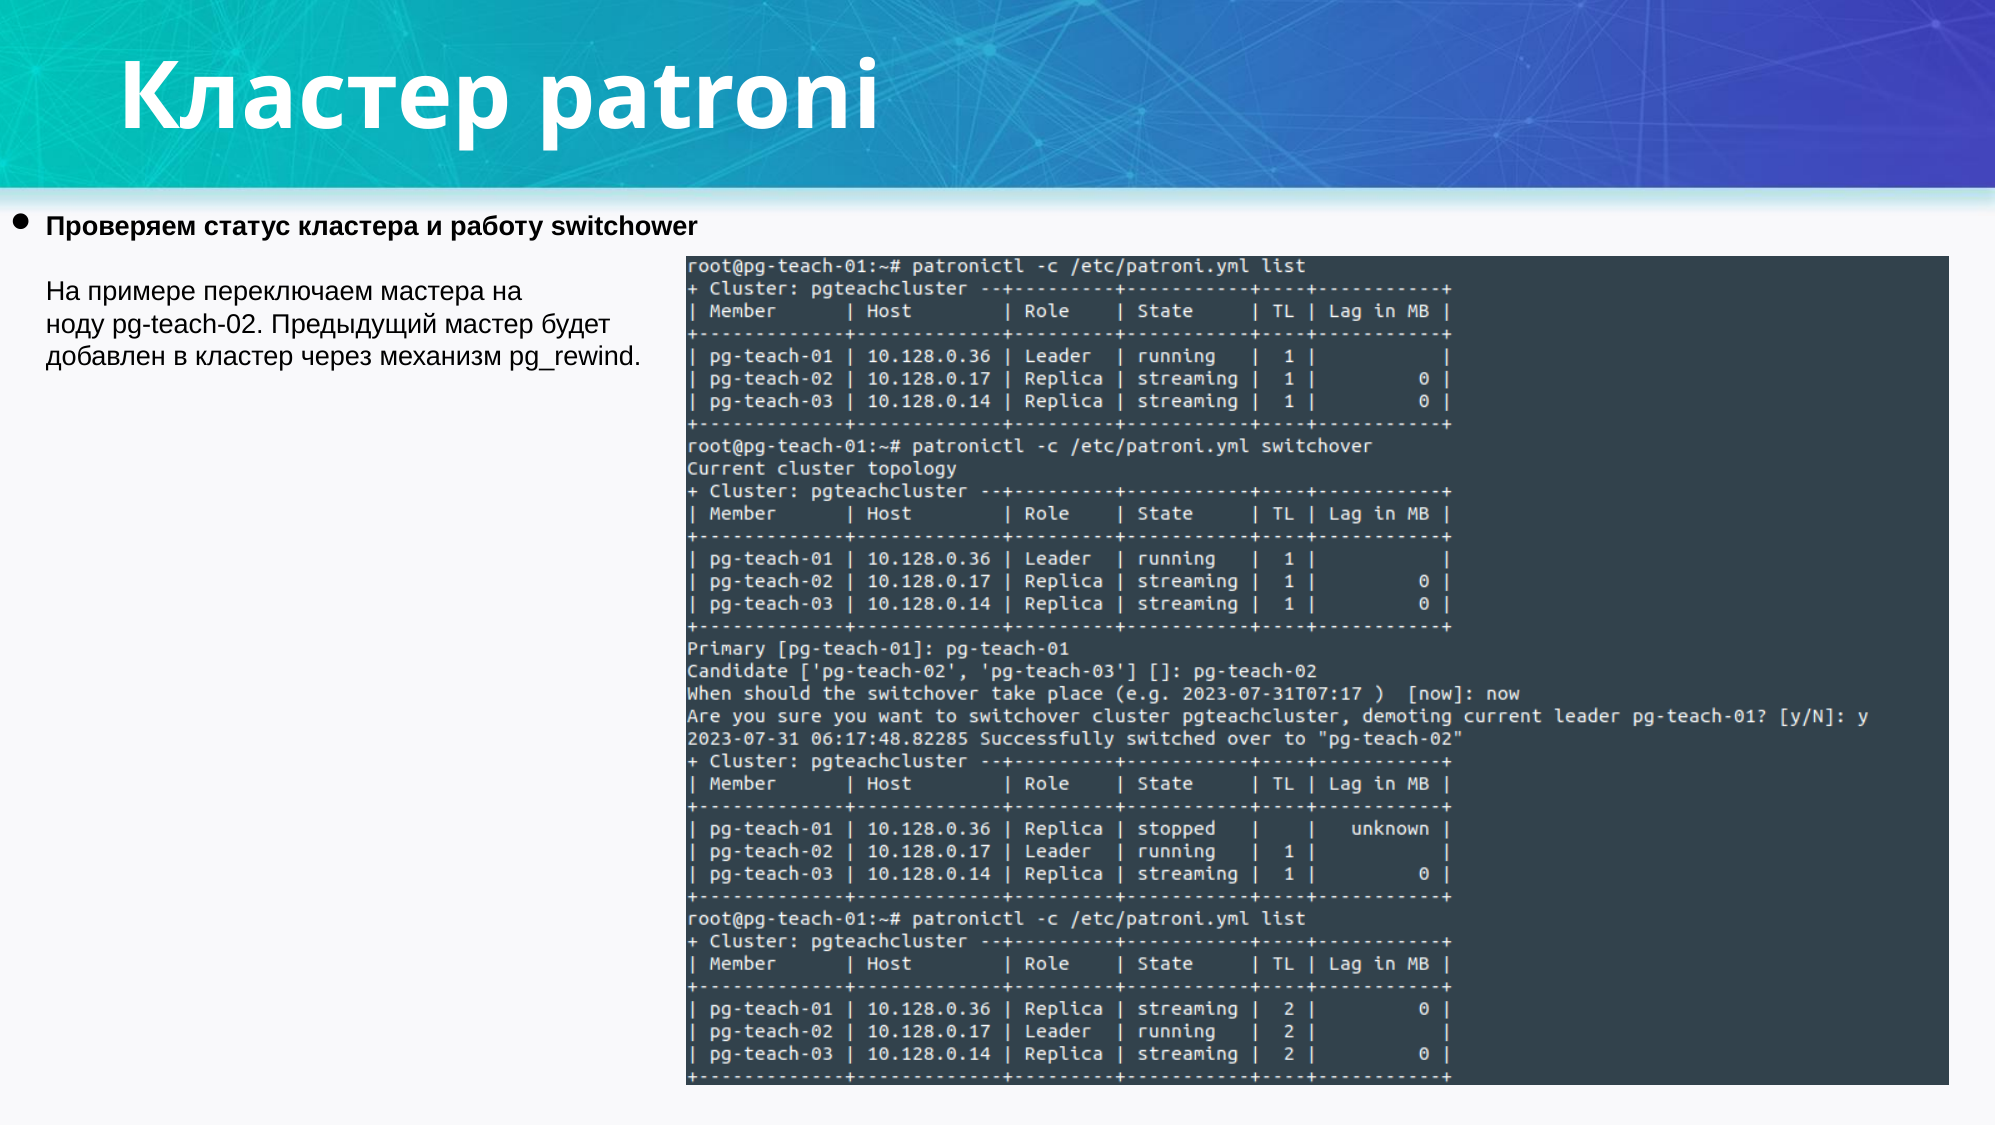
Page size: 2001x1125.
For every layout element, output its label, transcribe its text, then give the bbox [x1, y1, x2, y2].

picture [0, 256, 1995, 1125]
text_box Проверяем статус кластера и работу switchower На примере переключаем мастера на ноду pg-teach-02. Предыдущий мастер будет добавлен в кластер через механизм pg_rewind. [0, 193, 1995, 386]
text_box Кластер patroni [557, 87, 577, 118]
text_box Кластер patroni [117, 57, 1882, 139]
picture [0, 0, 1995, 193]
text_box Кластер patroni [473, 87, 493, 118]
